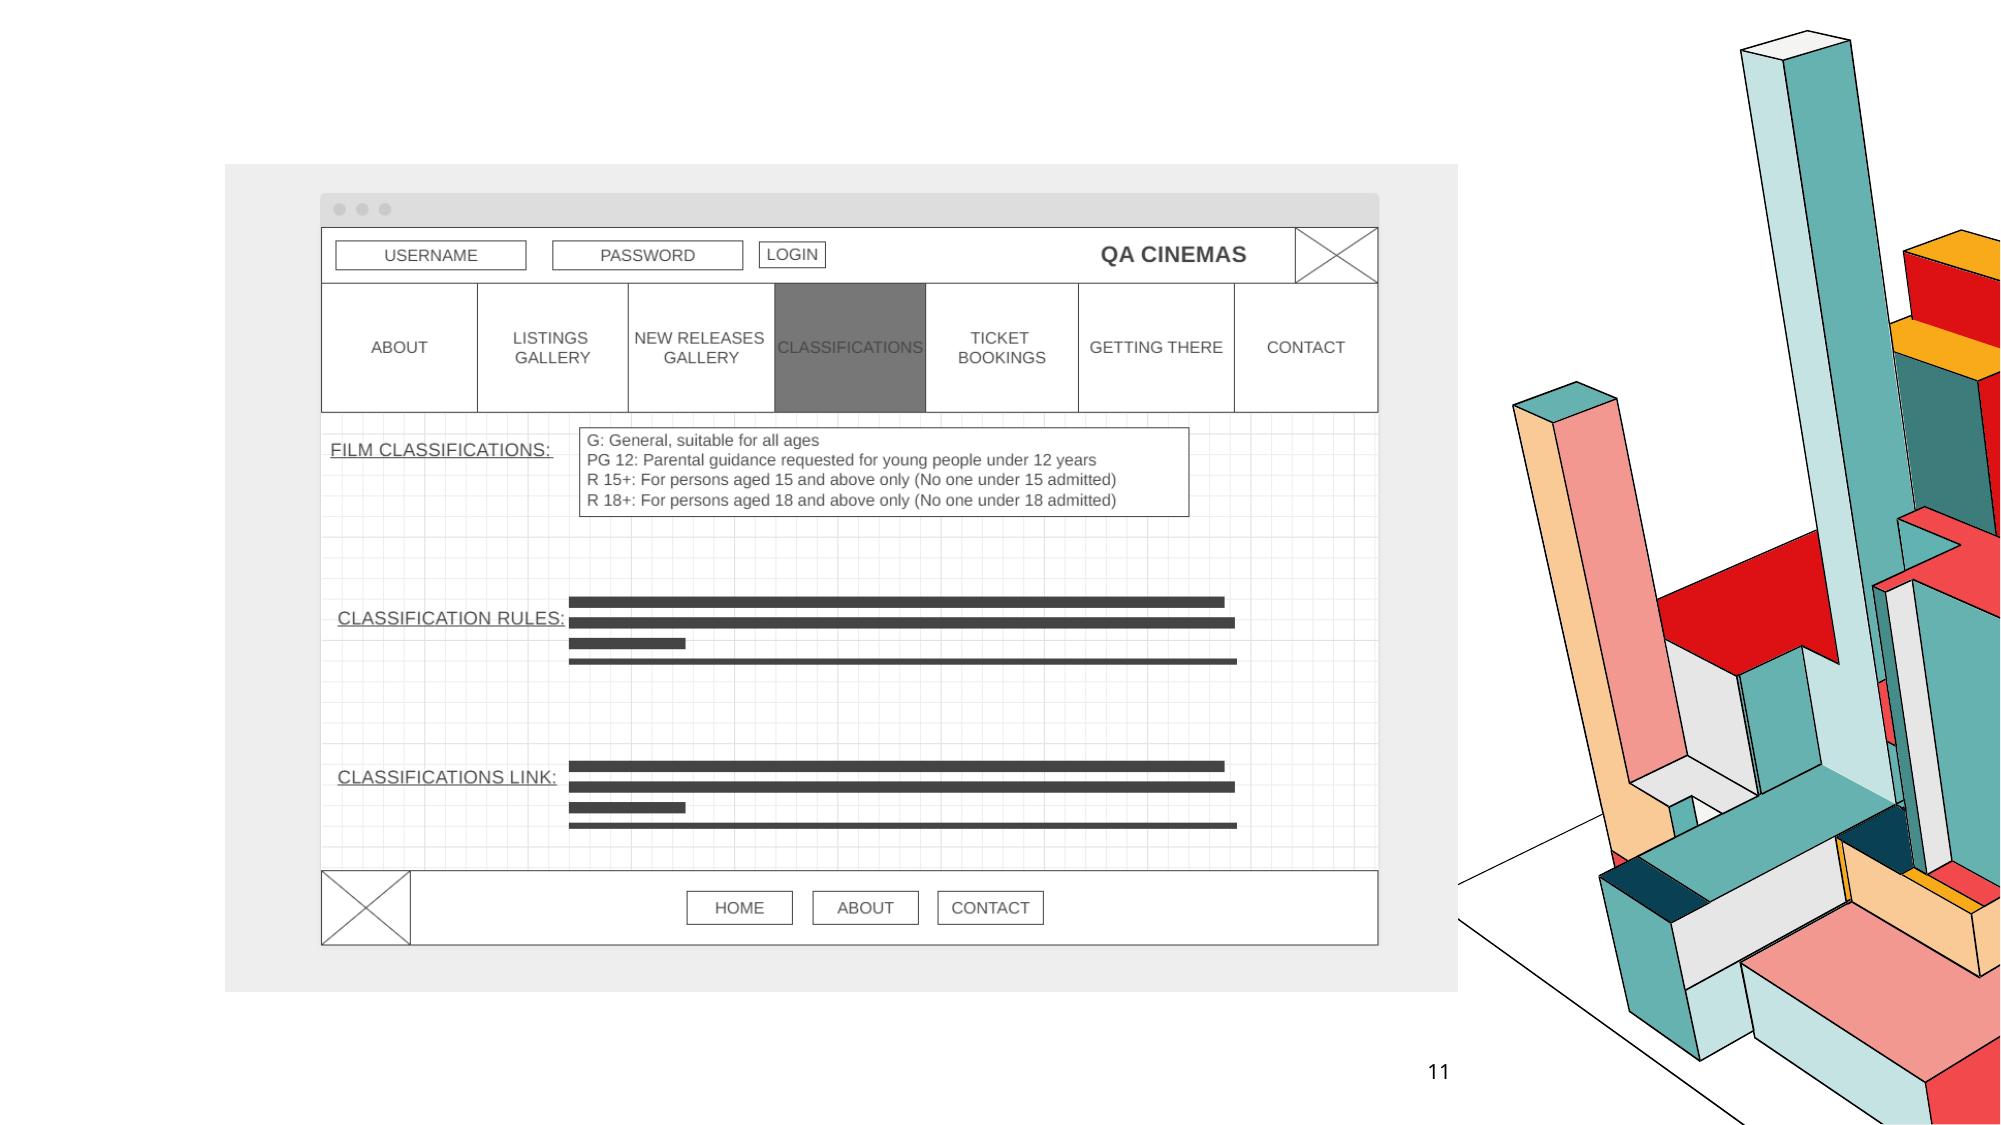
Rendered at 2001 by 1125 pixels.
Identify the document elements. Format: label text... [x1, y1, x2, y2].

text_box 6 [1412, 1042, 1863, 1103]
picture [225, 164, 1458, 992]
